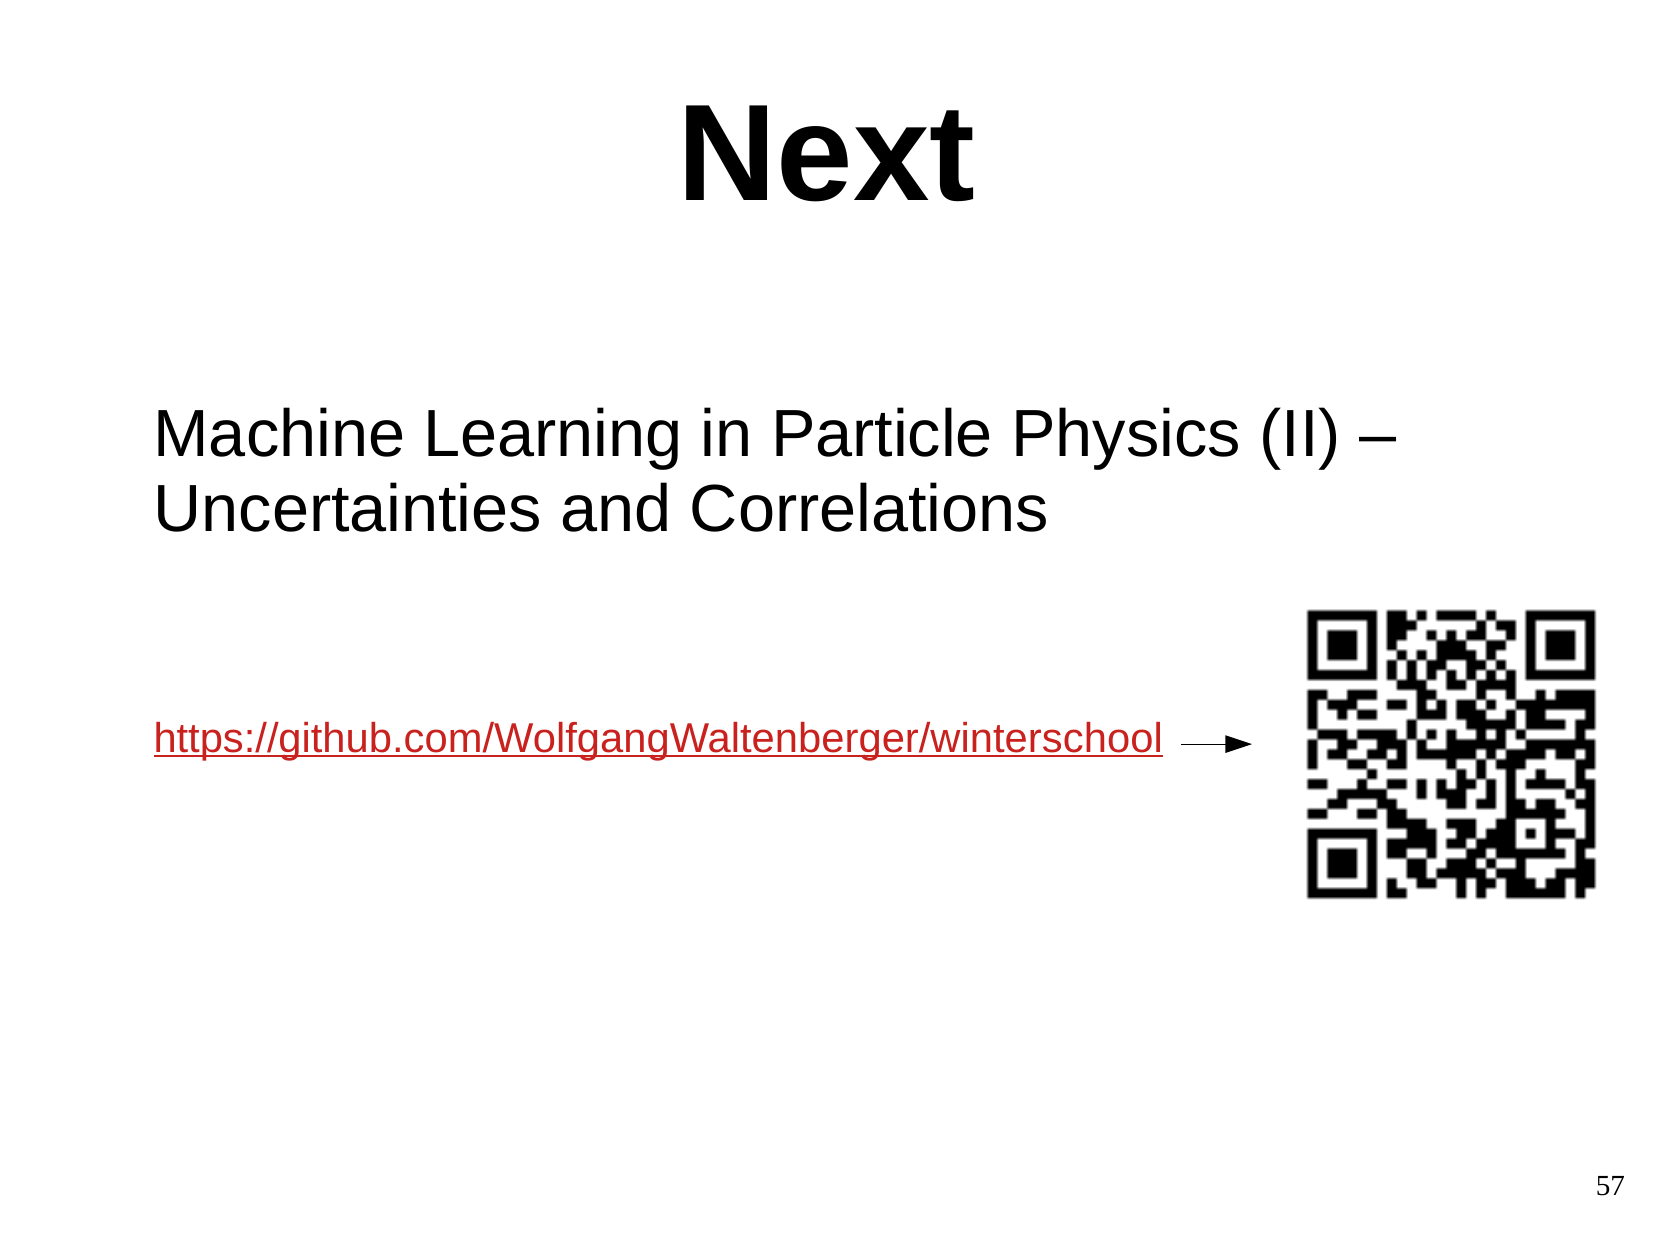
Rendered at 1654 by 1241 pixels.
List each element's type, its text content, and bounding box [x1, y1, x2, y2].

picture [1269, 572, 1636, 939]
list Machine Learning in Particle Physics (II) – Uncertainties and Correlations https://github.com/WolfgangWaltenberger/winterschool [82, 396, 1571, 1116]
title Next [82, 49, 1571, 257]
